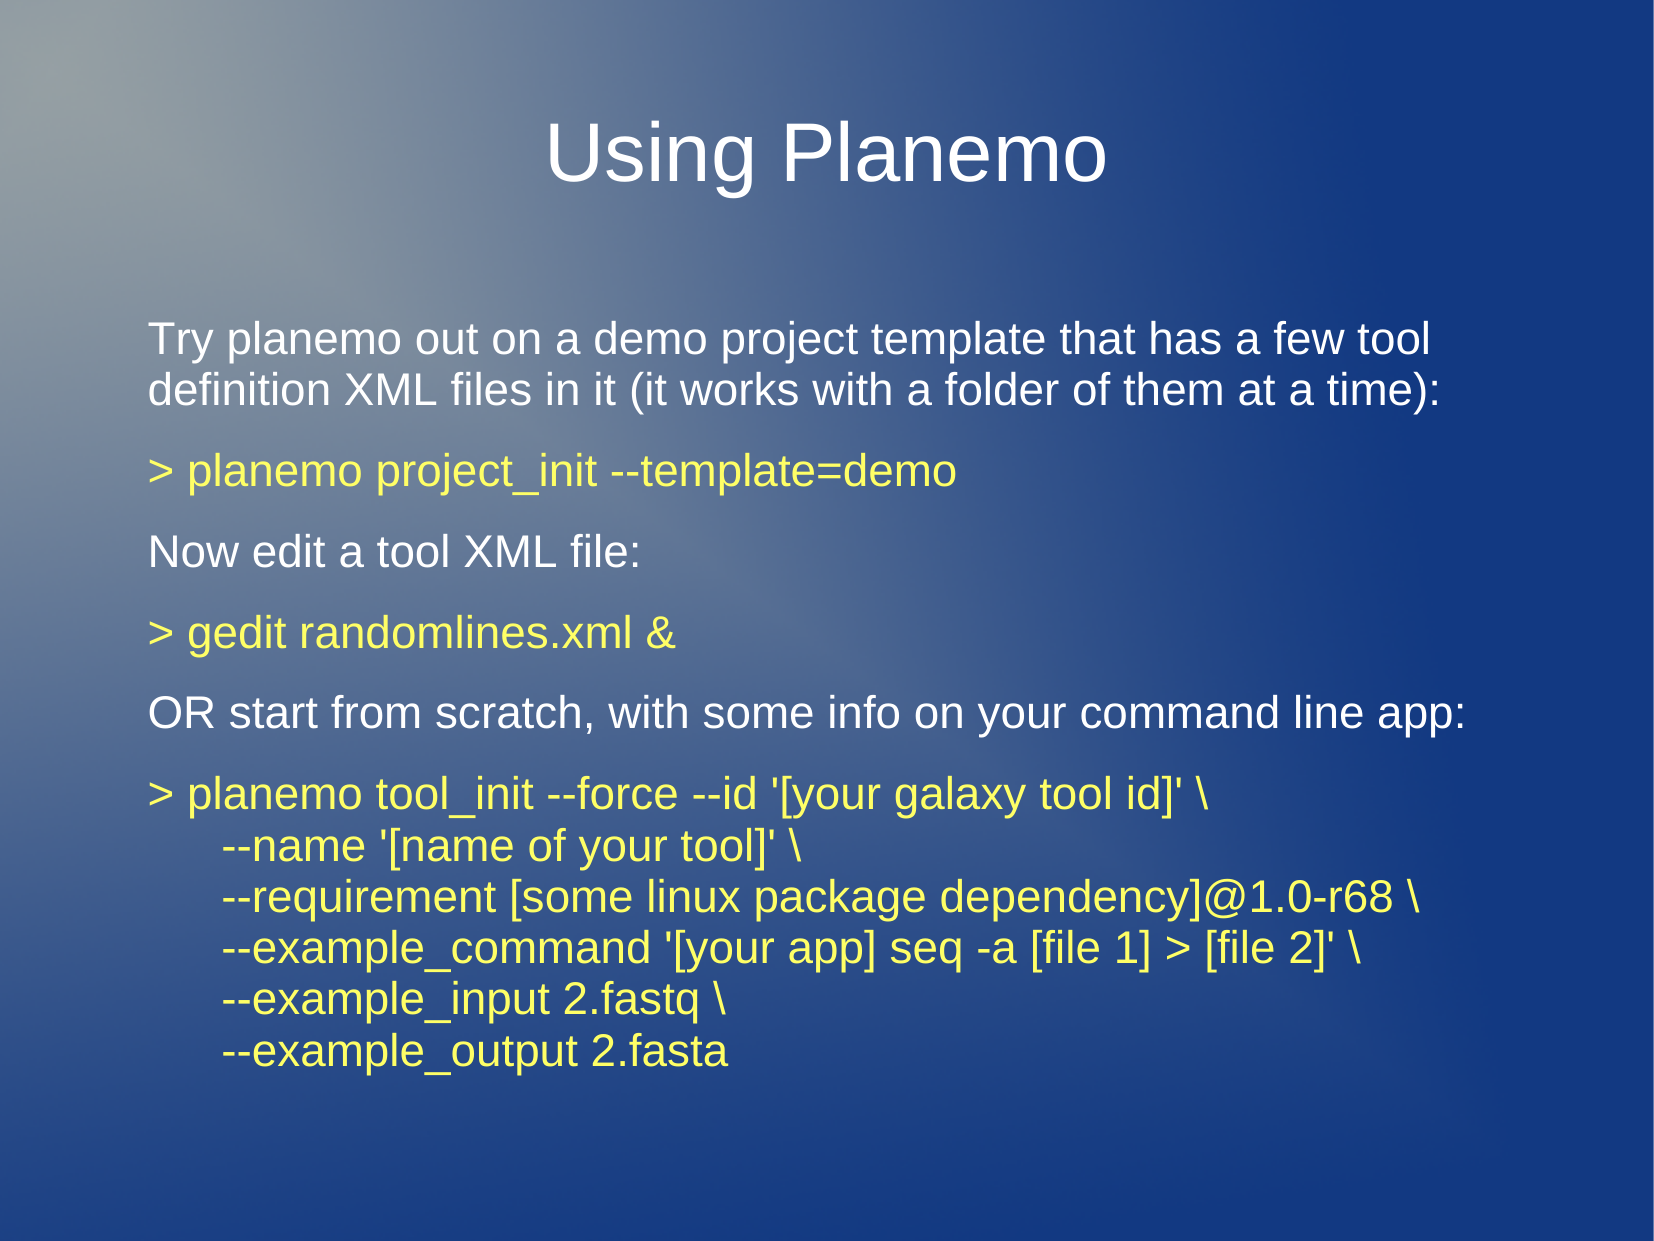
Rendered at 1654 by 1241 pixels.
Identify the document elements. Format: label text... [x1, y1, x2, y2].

title Using Planemo [82, 49, 1571, 257]
picture [0, 0, 1654, 1241]
list Try planemo out on a demo project template that has a few tool definition XML files in it (it works with a folder of them at a time): > planemo project_init --template=demo Now edit a tool XML file: > gedit randomlines.xml & OR start from scratch, with some info on your command line app: > planemo tool_init --force --id '[your galaxy tool id]' \ --name '[name of your tool]' \ --requirement [some linux package dependency]@1.0-r68 \ --example_command '[your app] seq -a [file 1] > [file 2]' \ --example_input 2.fastq \ --example_output 2.fasta [147, 312, 1477, 1151]
